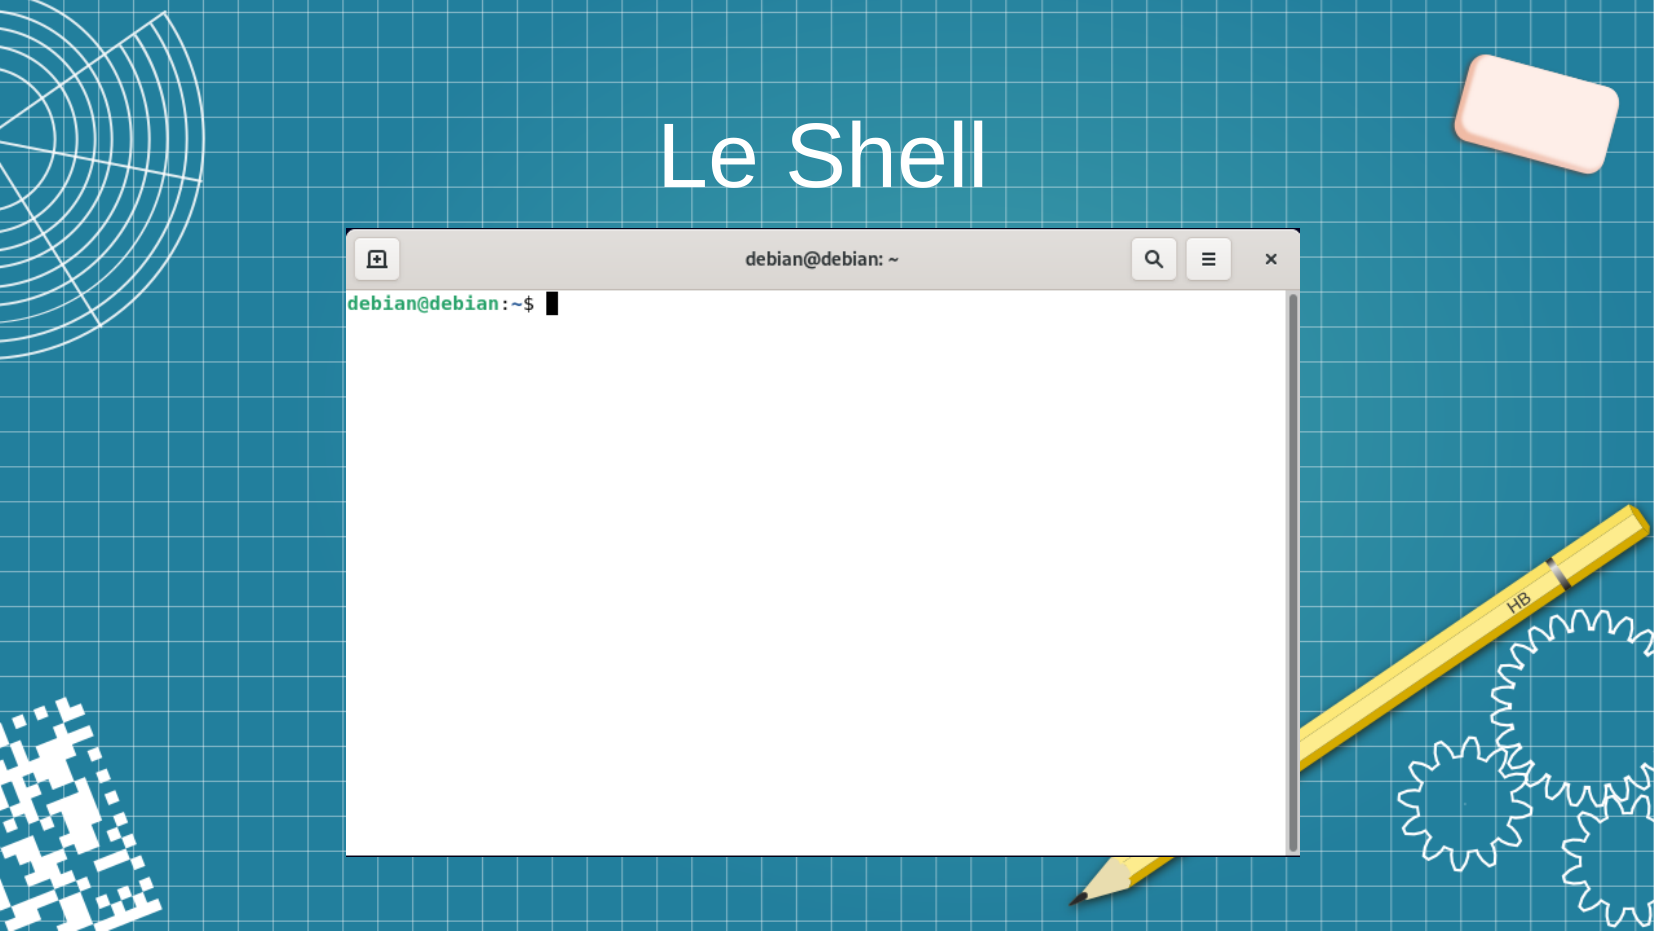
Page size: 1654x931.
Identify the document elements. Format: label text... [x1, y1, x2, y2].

picture [0, 0, 1654, 931]
title Le Shell [584, 104, 1063, 207]
